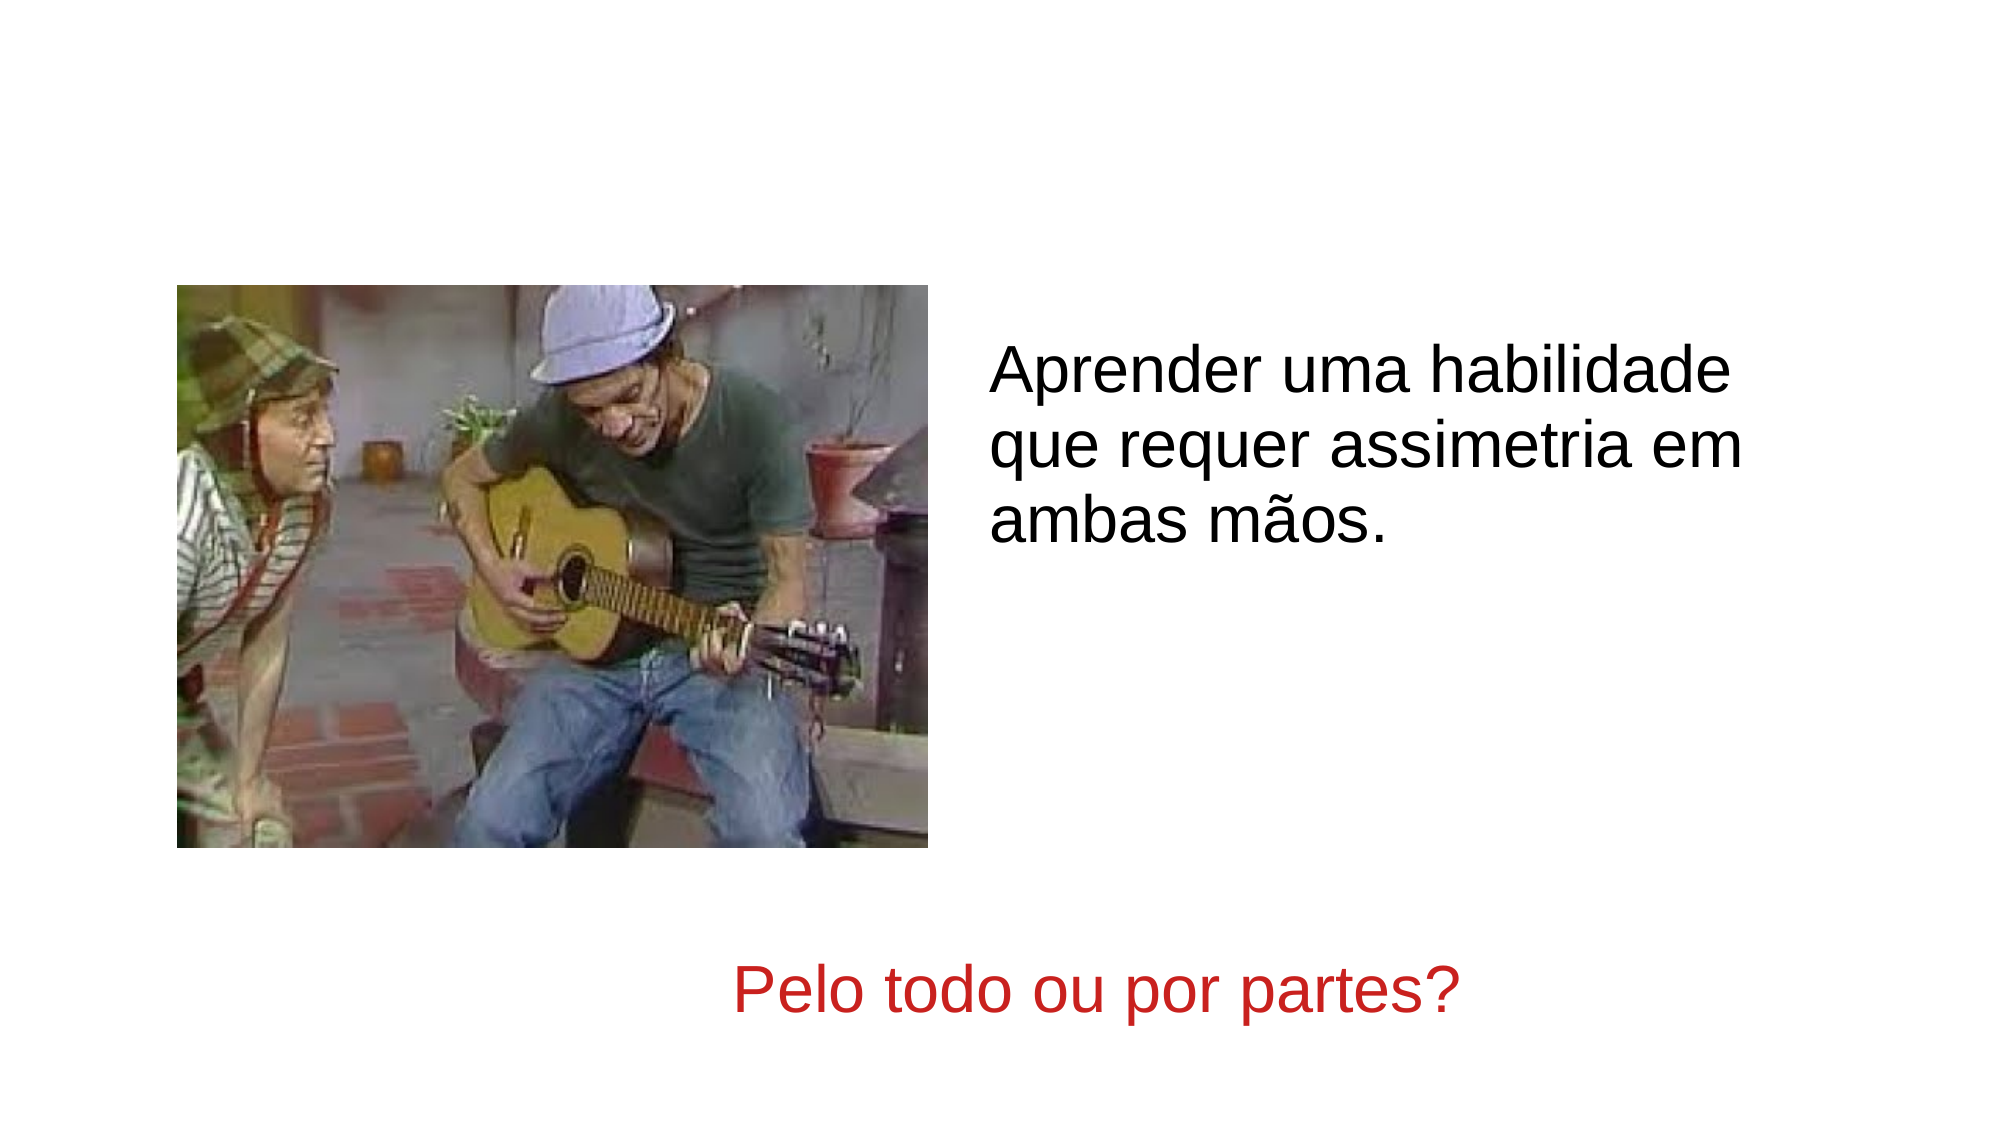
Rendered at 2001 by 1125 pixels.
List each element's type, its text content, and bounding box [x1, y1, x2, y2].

text_box Aprender uma habilidade que requer assimetria em ambas mãos. [974, 324, 1802, 650]
picture [177, 285, 928, 848]
text_box Pelo todo ou por partes? [717, 944, 1477, 1035]
